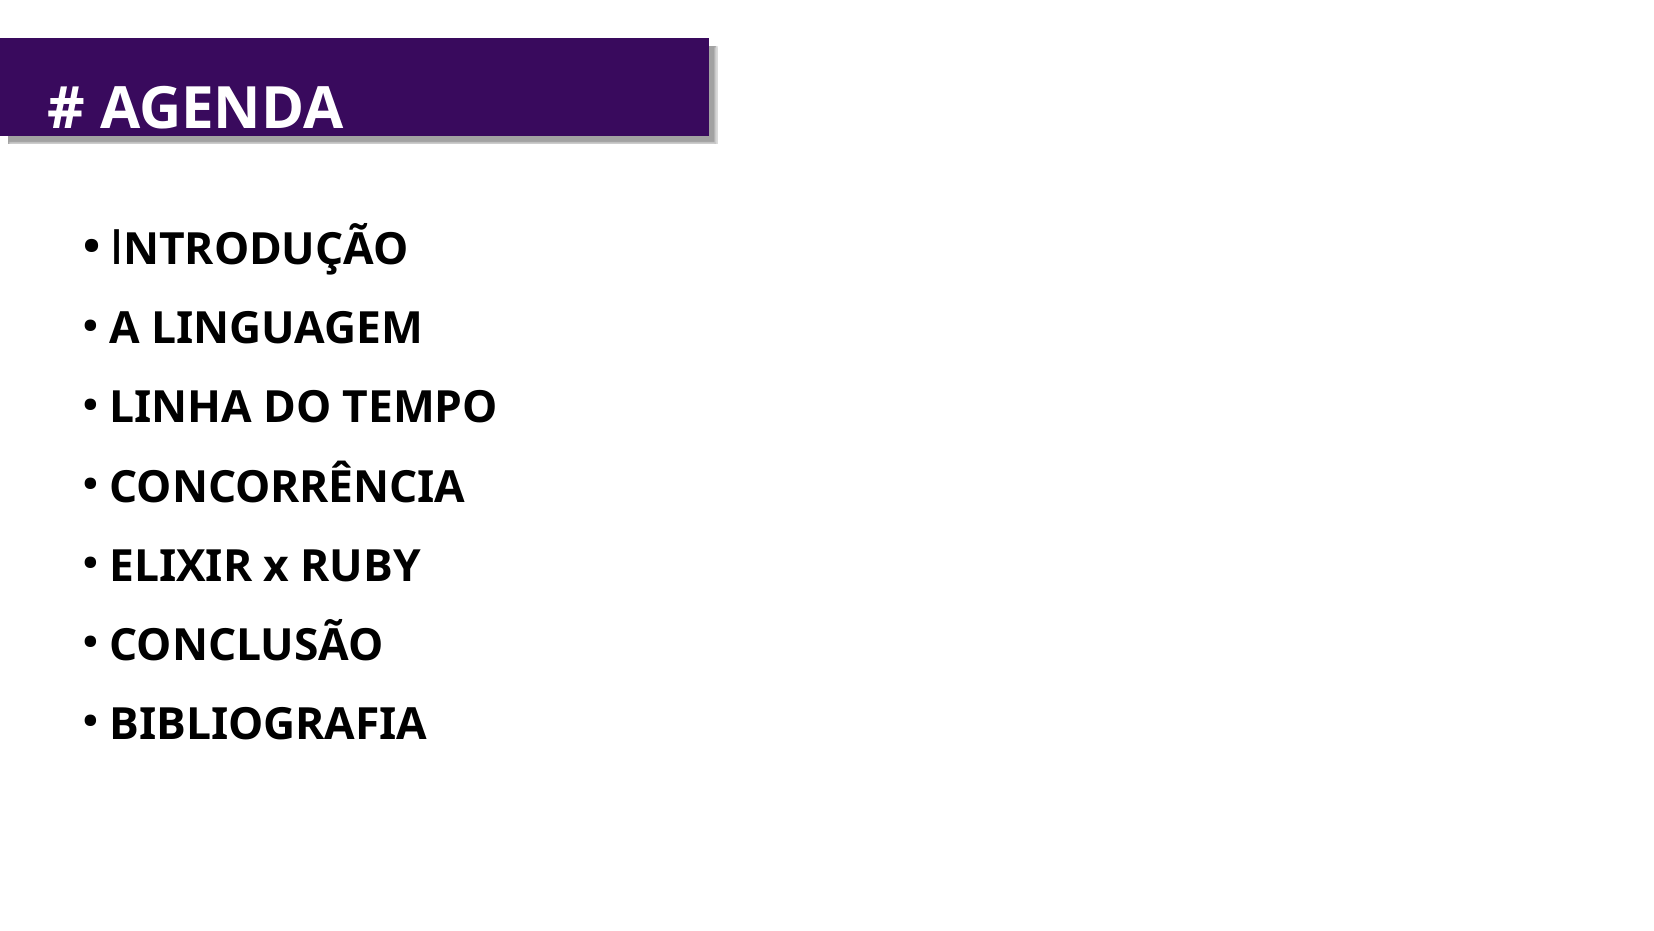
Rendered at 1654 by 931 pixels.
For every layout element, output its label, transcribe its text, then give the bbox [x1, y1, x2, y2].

list INTRODUÇÃO A LINGUAGEM LINHA DO TEMPO CONCORRÊNCIA ELIXIR x RUBY CONCLUSÃO BIBLIOGRAFIA [82, 217, 1571, 758]
text_box # AGENDA [32, 59, 638, 138]
text_box [0, 38, 709, 136]
